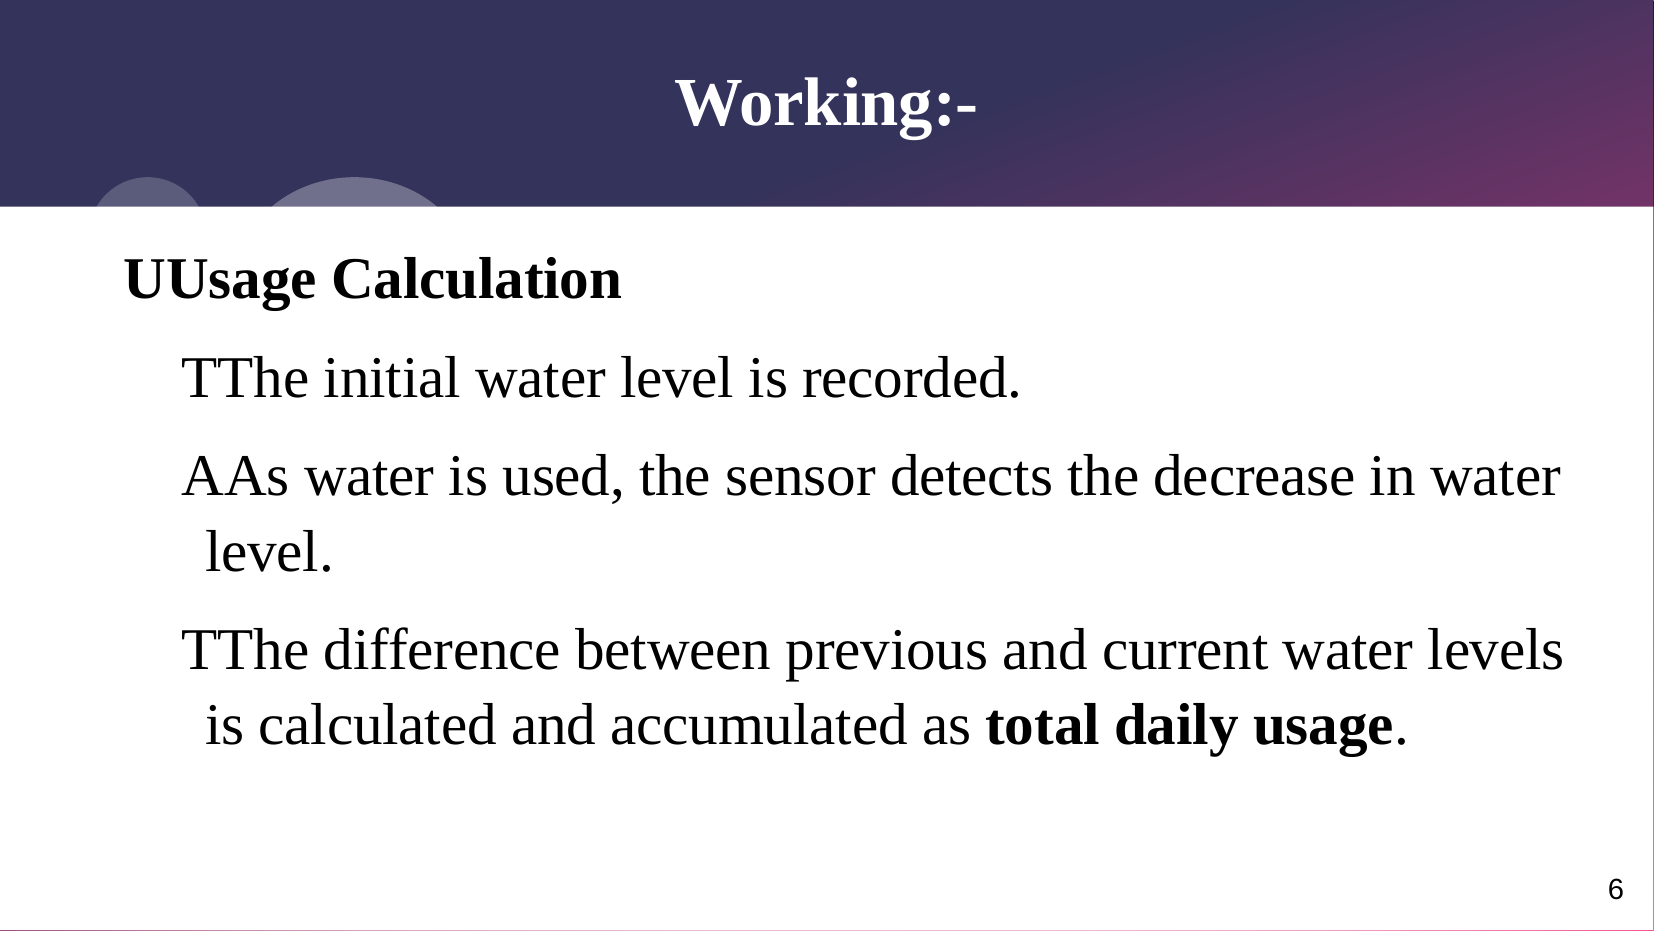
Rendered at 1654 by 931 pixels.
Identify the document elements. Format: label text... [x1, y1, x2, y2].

list UUsage Calculation TThe initial water level is recorded. AAs water is used, the sensor detects the decrease in water level. TThe difference between previous and current water levels is calculated and accumulated as total daily usage. [88, 236, 1565, 827]
title Working:- [88, 44, 1565, 207]
